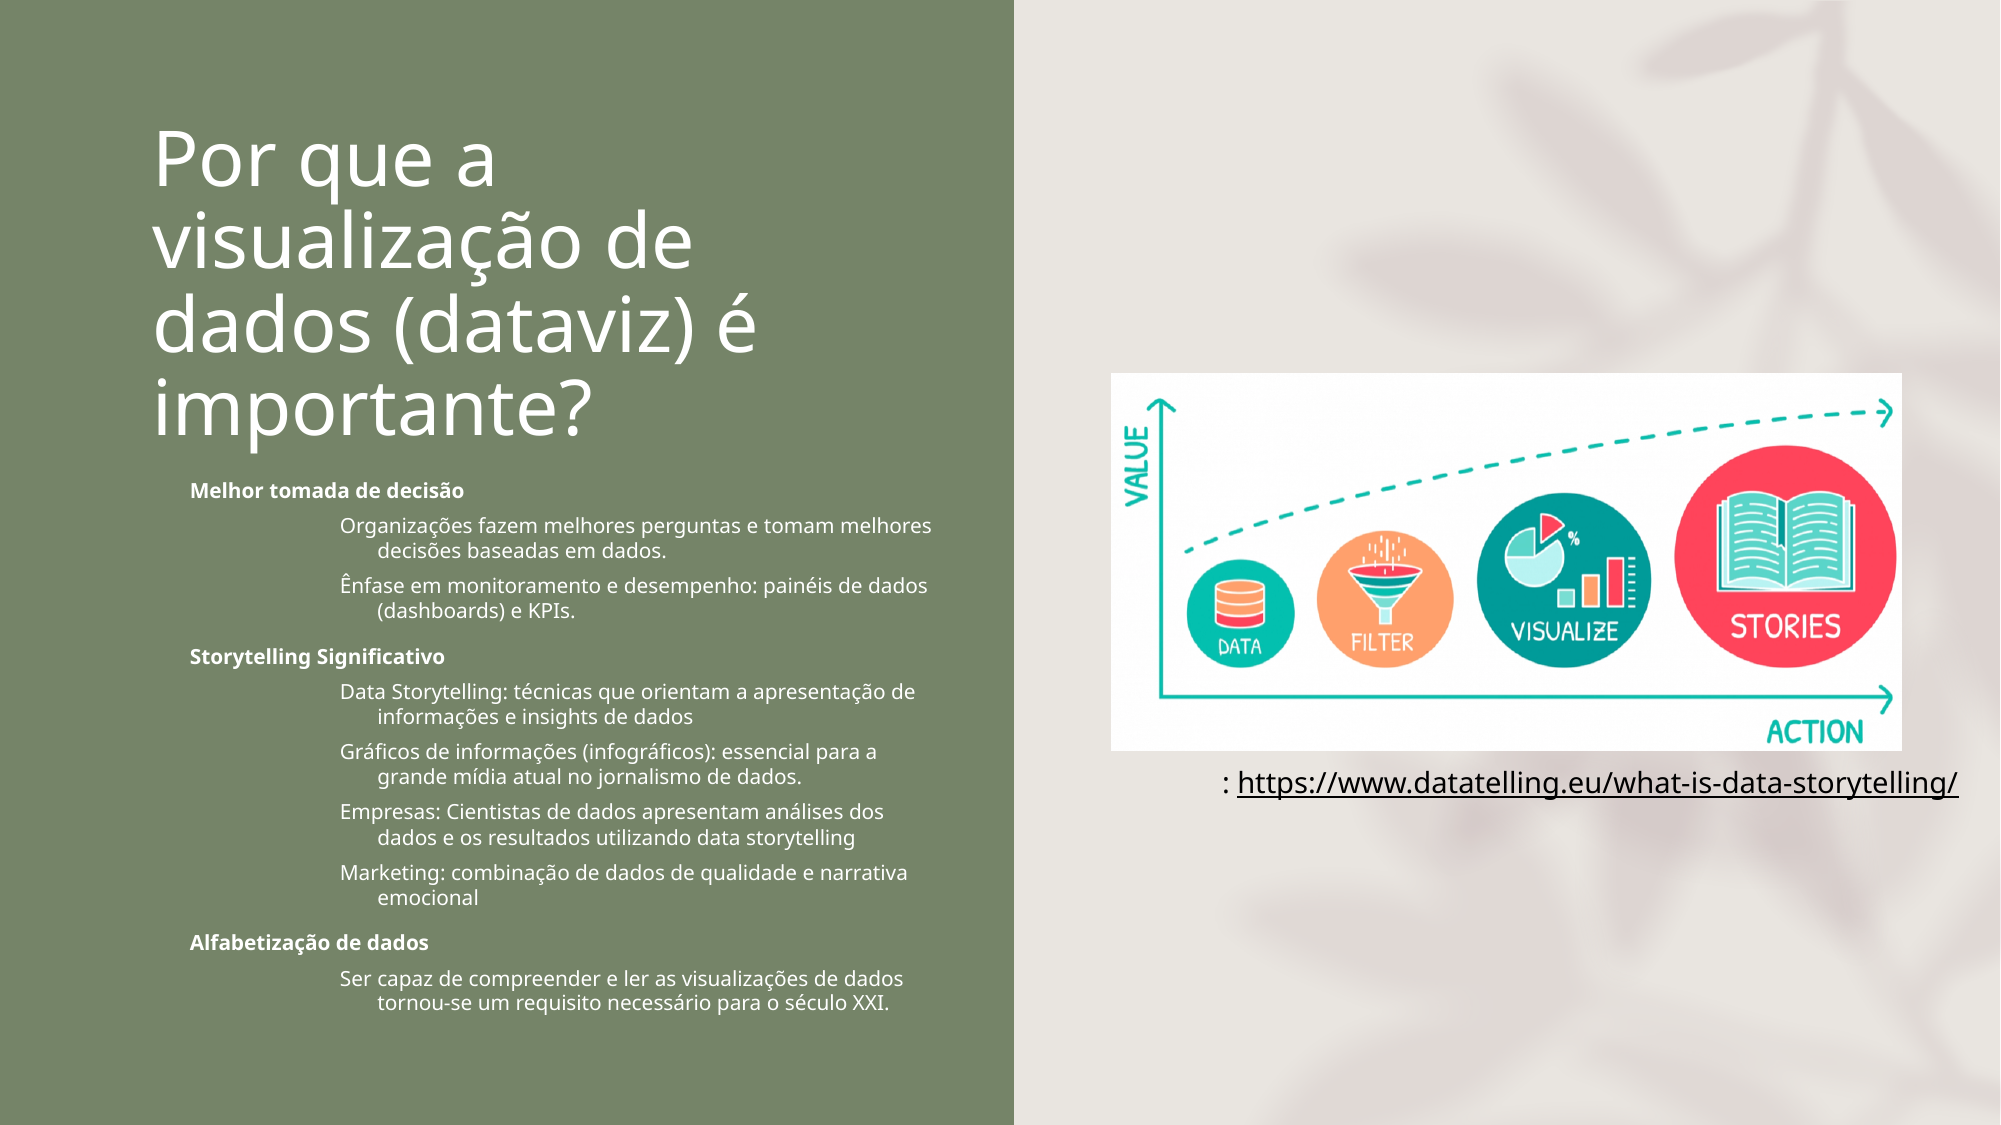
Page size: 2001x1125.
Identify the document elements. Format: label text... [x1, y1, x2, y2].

list Melhor tomada de decisão Organizações fazem melhores perguntas e tomam melhores decisões baseadas em dados. Ênfase em monitoramento e desempenho: painéis de dados (dashboards) e KPIs. Storytelling Significativo Data Storytelling: técnicas que orientam a apresentação de informações e insights de dados Gráficos de informações (infográficos): essencial para a grande mídia atual no jornalismo de dados. Empresas: Cientistas de dados apresentam análises dos dados e os resultados utilizando data storytelling Marketing: combinação de dados de qualidade e narrativa emocional Alfabetização de dados Ser capaz de compreender e ler as visualizações de dados tornou-se um requisito necessário para o século XXI. [137, 462, 950, 1031]
text_box : https://www.datatelling.eu/what-is-data-storytelling/ [1207, 757, 1982, 812]
text_box [0, 0, 1189, 1125]
title Por que a visualização de dados (dataviz) é importante? [137, 96, 950, 462]
picture [1111, 0, 2000, 1125]
